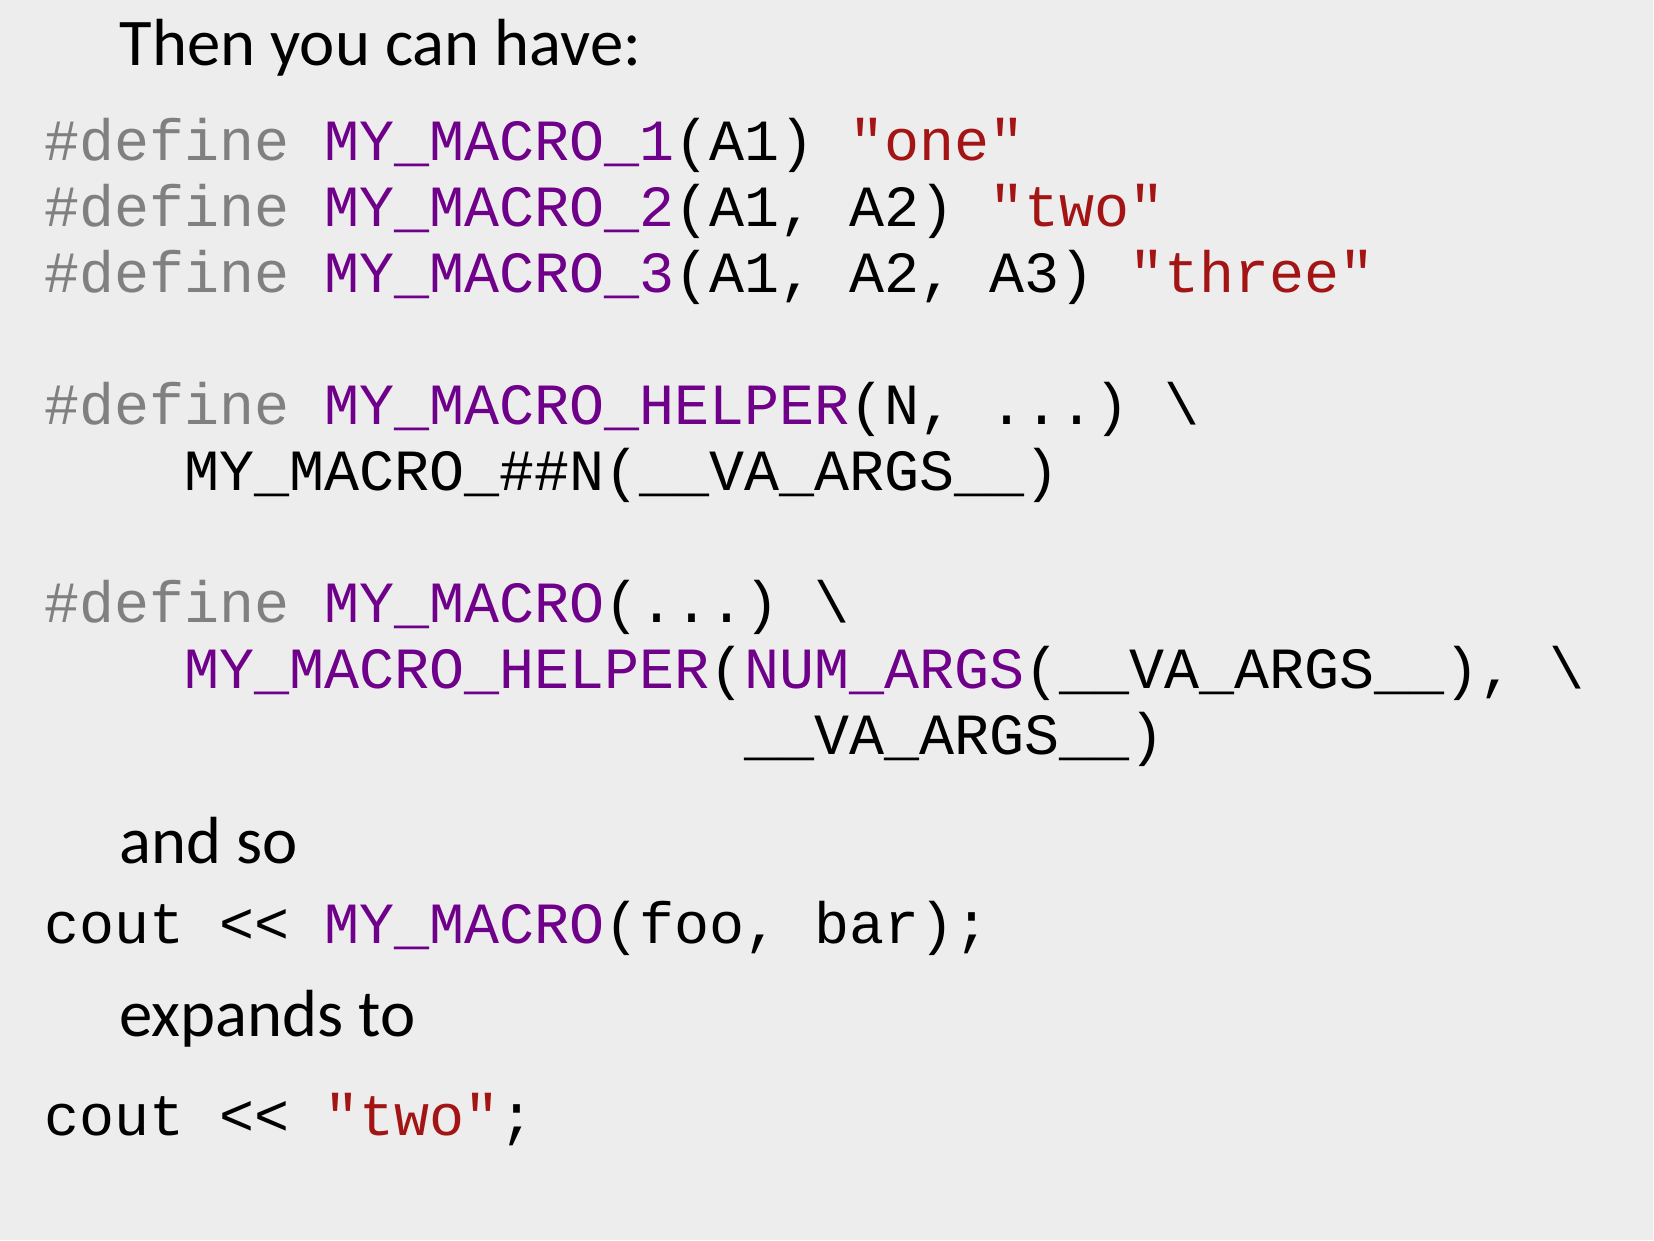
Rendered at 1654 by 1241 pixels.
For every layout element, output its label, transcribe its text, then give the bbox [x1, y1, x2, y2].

text_box Then you can have: [105, 7, 1606, 90]
text_box and so [105, 805, 886, 887]
text_box cout << MY_MACRO(foo, bar); [30, 887, 1621, 978]
text_box cout << "two"; [30, 1079, 1636, 1161]
text_box expands to [105, 979, 886, 1070]
text_box #define MY_MACRO_1(A1) "one" #define MY_MACRO_2(A1, A2) "two" #define MY_MACRO_3(A1, A2, A3) "three" #define MY_MACRO_HELPER(N, ...) \ MY_MACRO_##N(__VA_ARGS__) #define MY_MACRO(...) \ MY_MACRO_HELPER(NUM_ARGS(__VA_ARGS__), \ __VA_ARGS__) [30, 104, 1654, 780]
